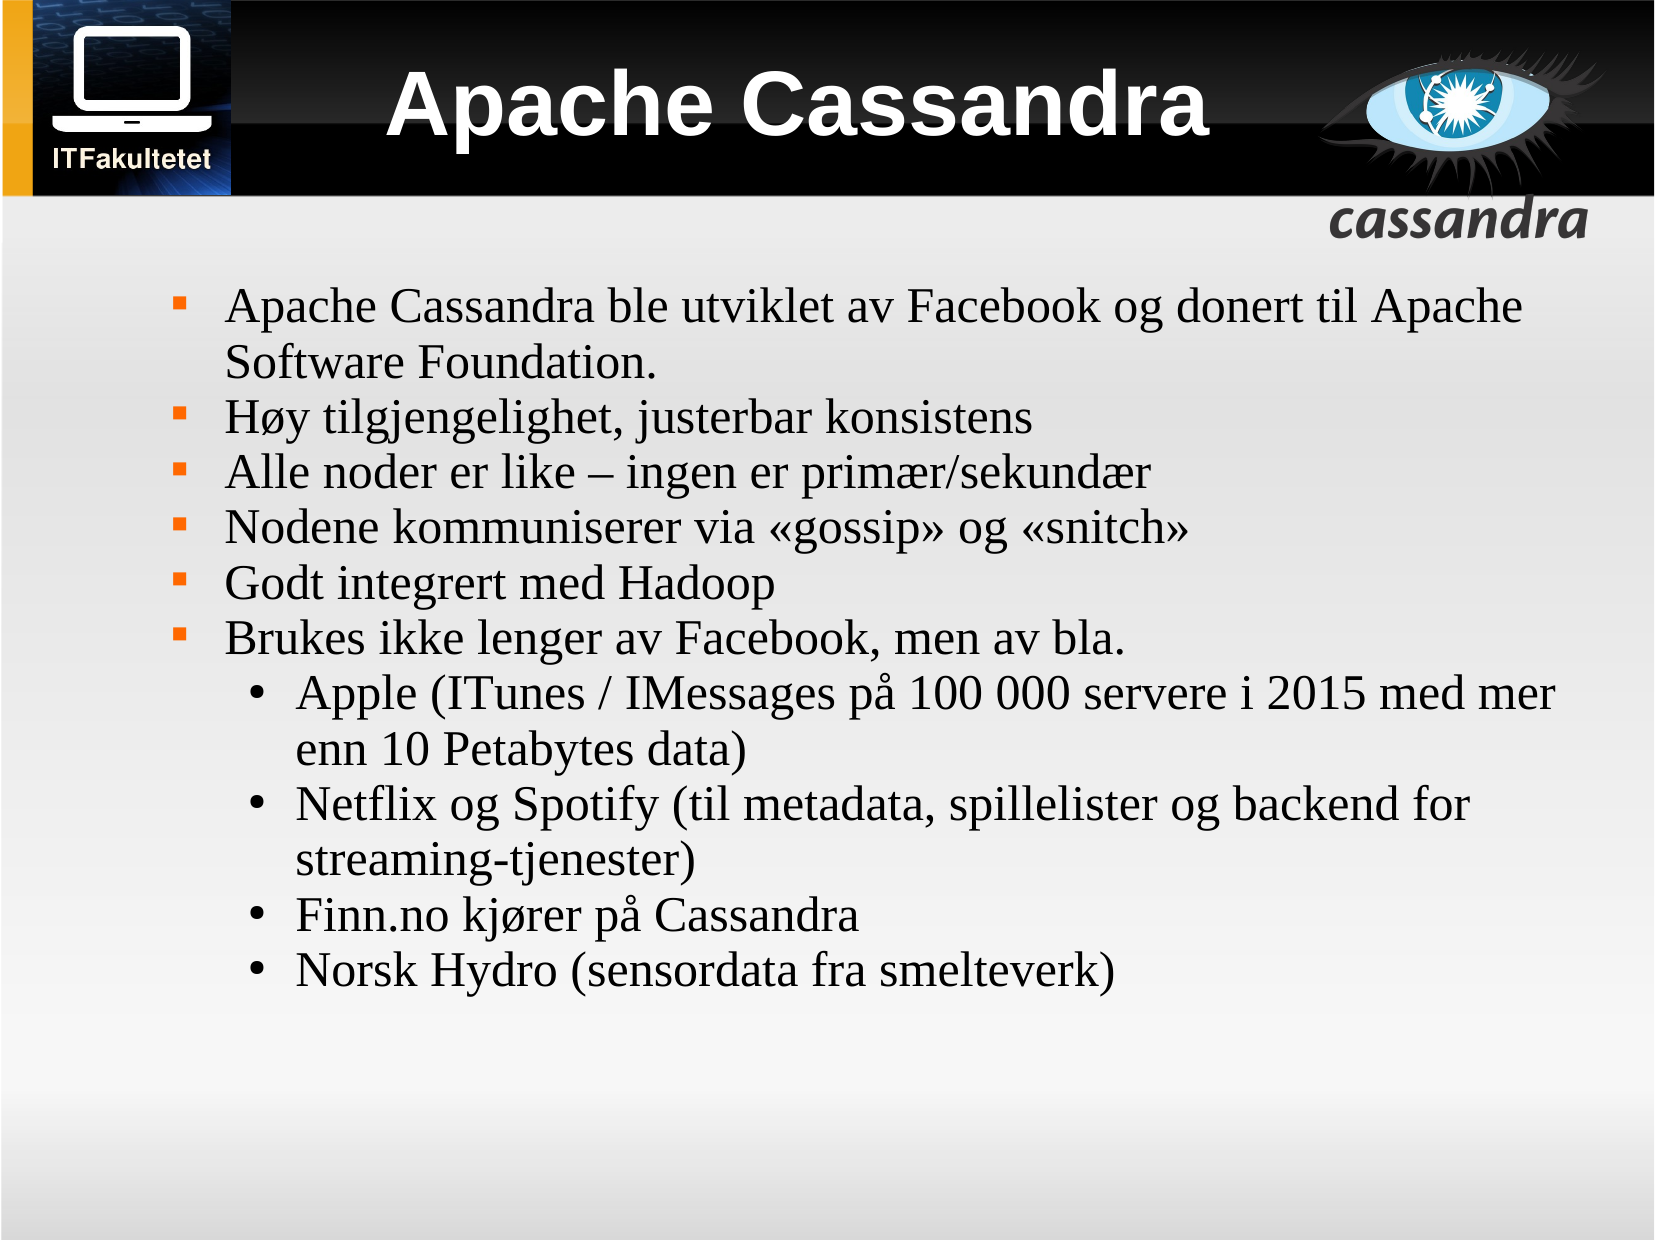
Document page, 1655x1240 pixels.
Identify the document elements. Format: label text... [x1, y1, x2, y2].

text_box Apache Cassandra ble utviklet av Facebook og donert til Apache Software Foundation. Høy tilgjengelighet, justerbar konsistens Alle noder er like – ingen er primær/sekundær Nodene kommuniserer via «gossip» og «snitch» Godt integrert med Hadoop Brukes ikke lenger av Facebook, men av bla. Apple (ITunes / IMessages på 100 000 servere i 2015 med mer enn 10 Petabytes data) Netflix og Spotify (til metadata, spillelister og backend for streaming-tjenester) Finn.no kjører på Cassandra Norsk Hydro (sensordata fra smelteverk) [82, 278, 1571, 1202]
title Apache Cassandra [336, 47, 1258, 160]
picture [3, 0, 1655, 1238]
